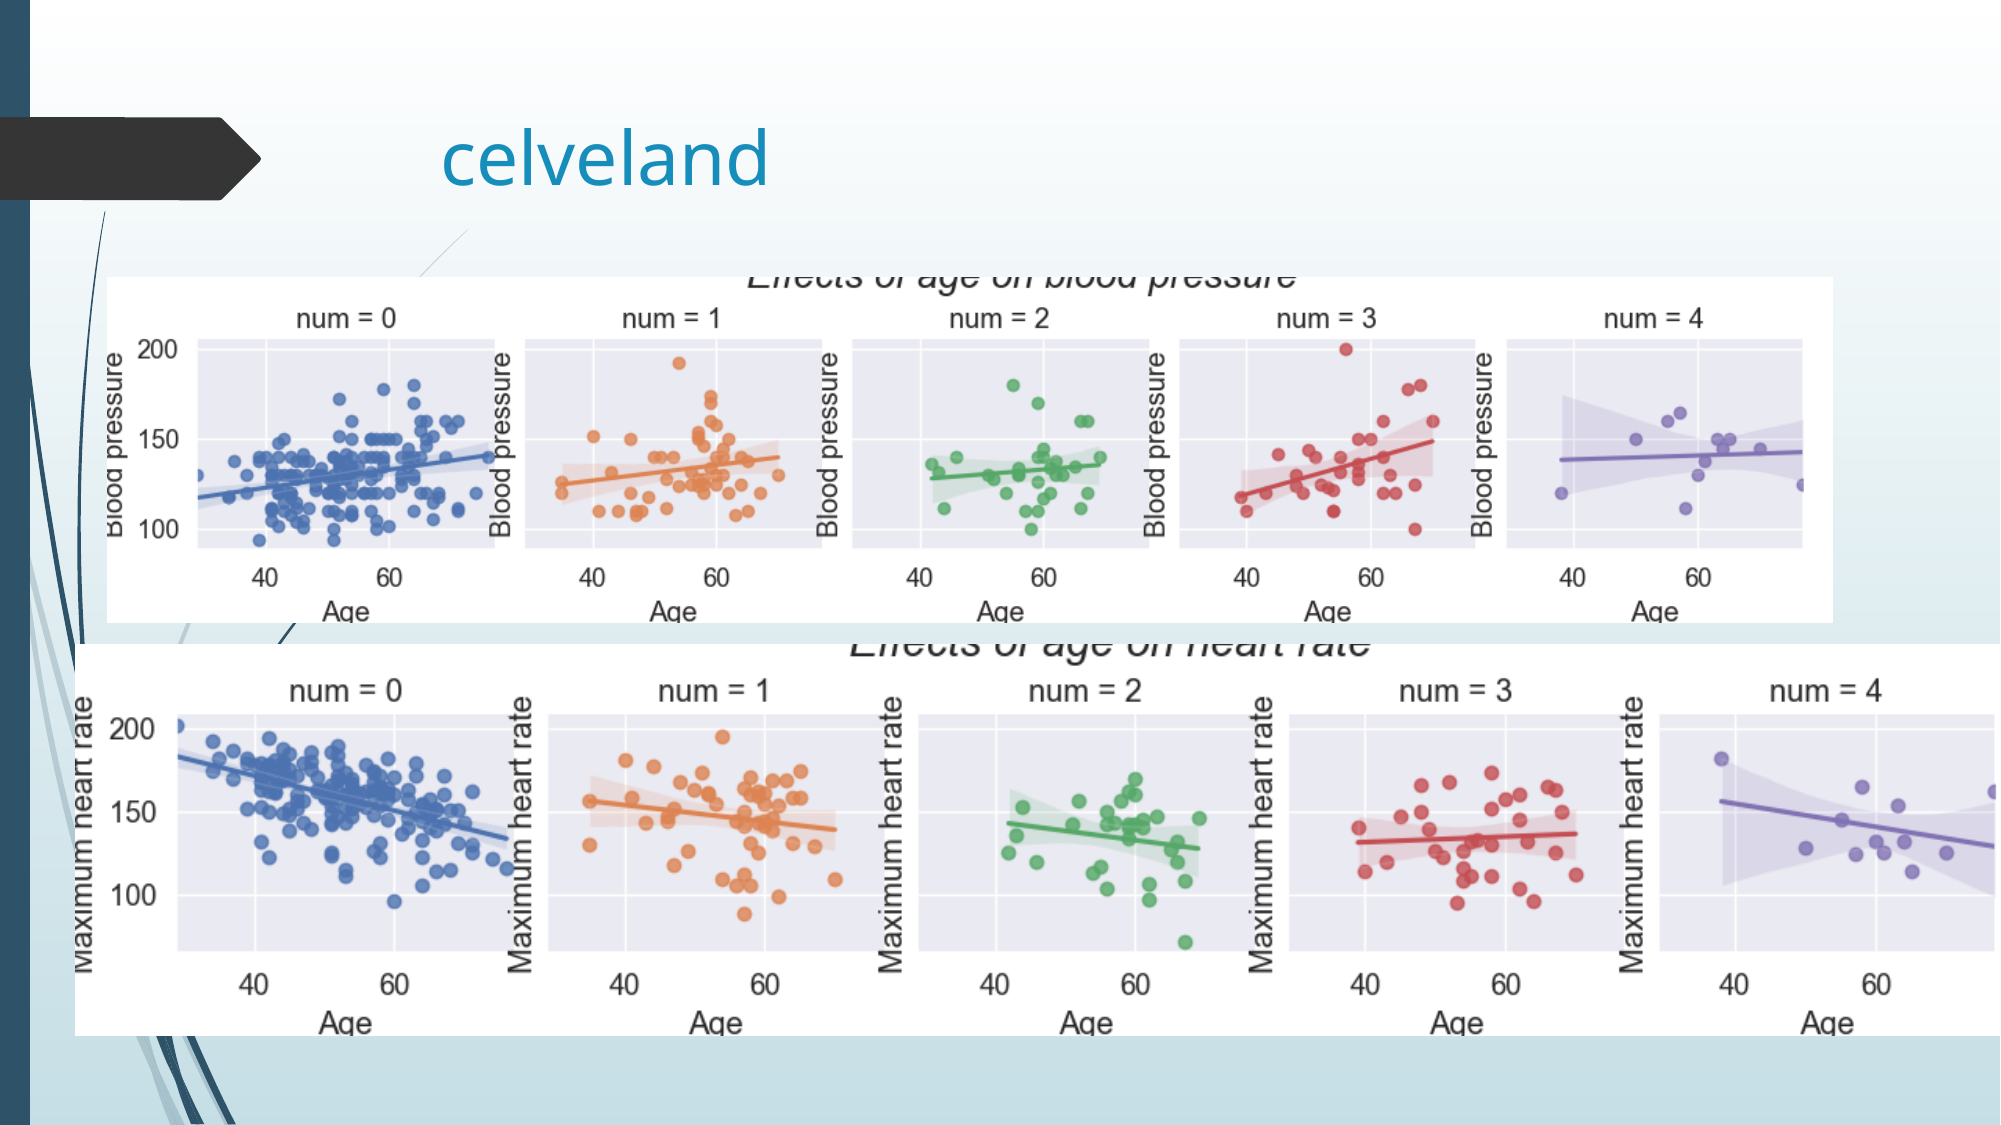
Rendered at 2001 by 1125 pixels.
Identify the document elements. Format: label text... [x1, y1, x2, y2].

picture [75, 644, 2000, 1036]
title celveland [425, 102, 1888, 313]
picture [107, 277, 1833, 623]
